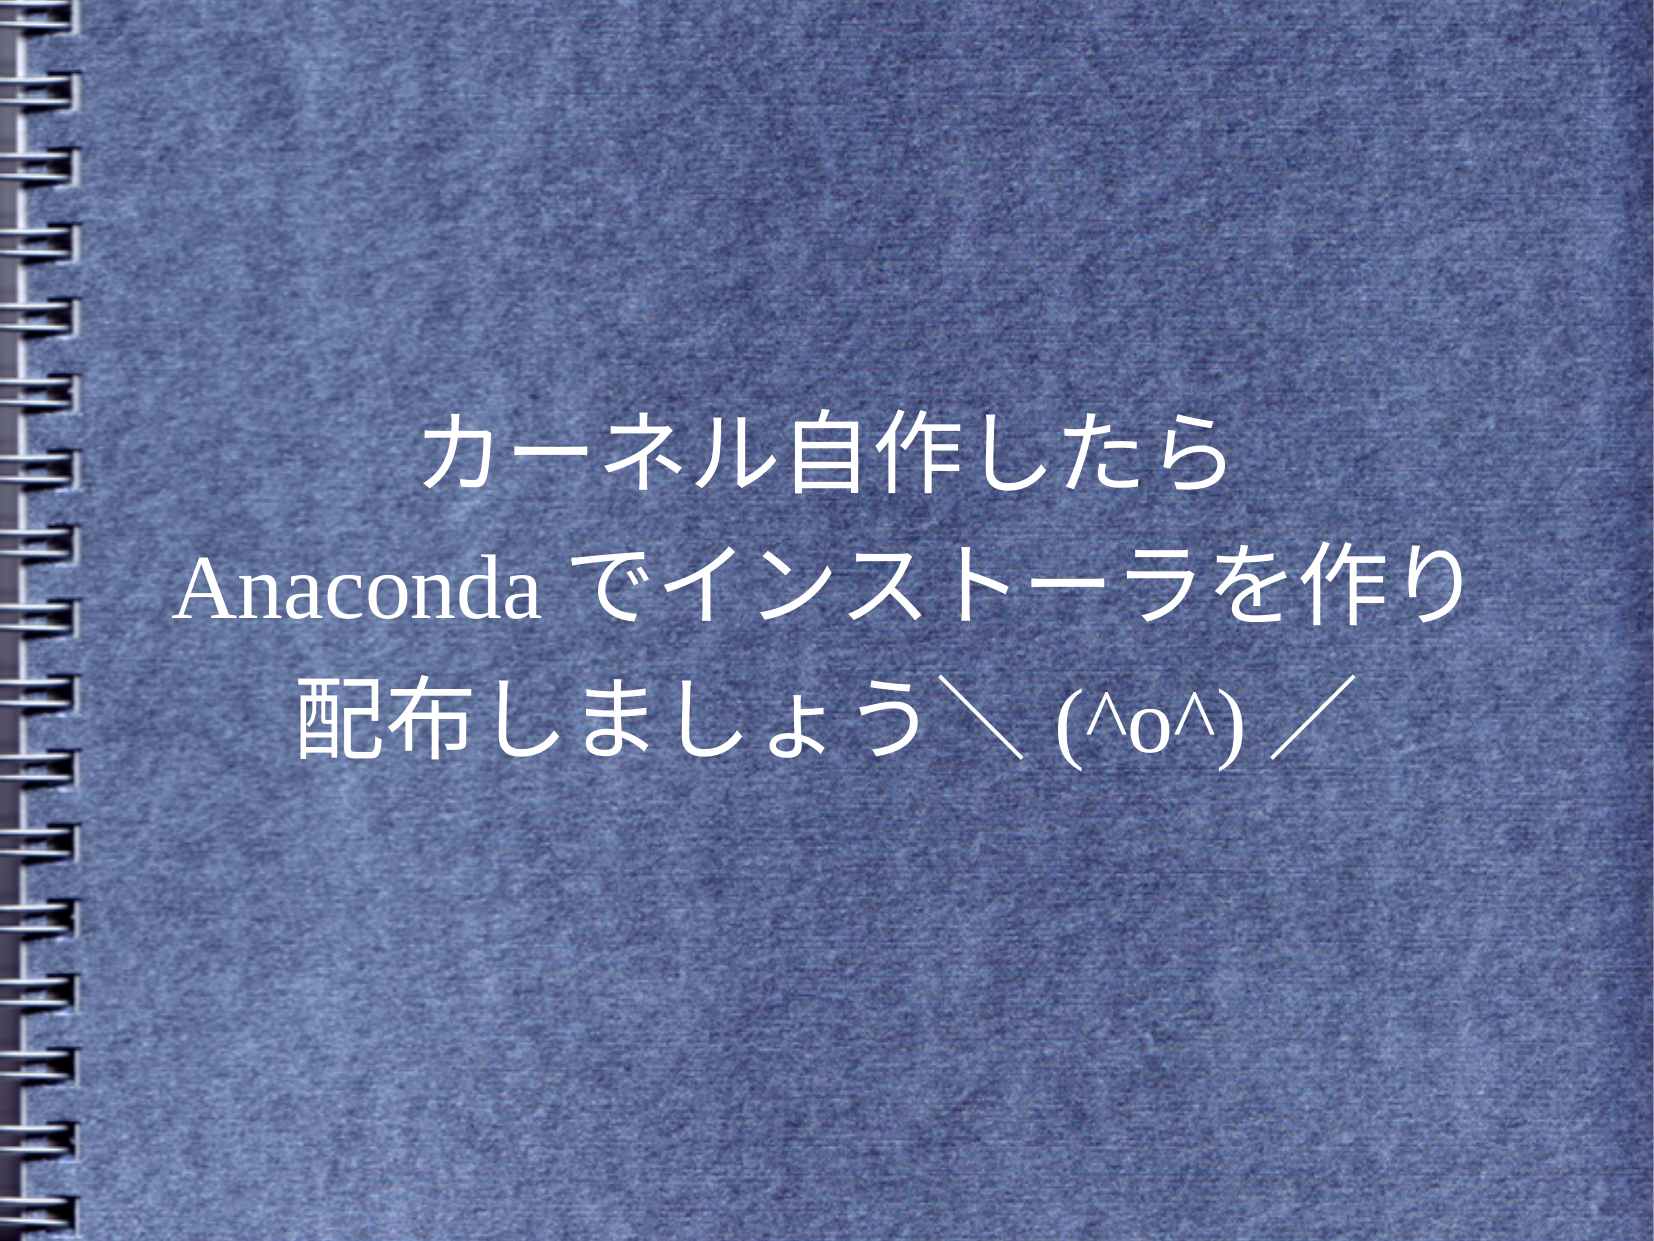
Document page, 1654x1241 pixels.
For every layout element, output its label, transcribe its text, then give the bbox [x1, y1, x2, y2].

subtitle カーネル自作したら Anacondaでインストーラを作り 配布しましょう＼(^o^)／ [82, 49, 1571, 1109]
picture [0, 0, 1654, 1241]
